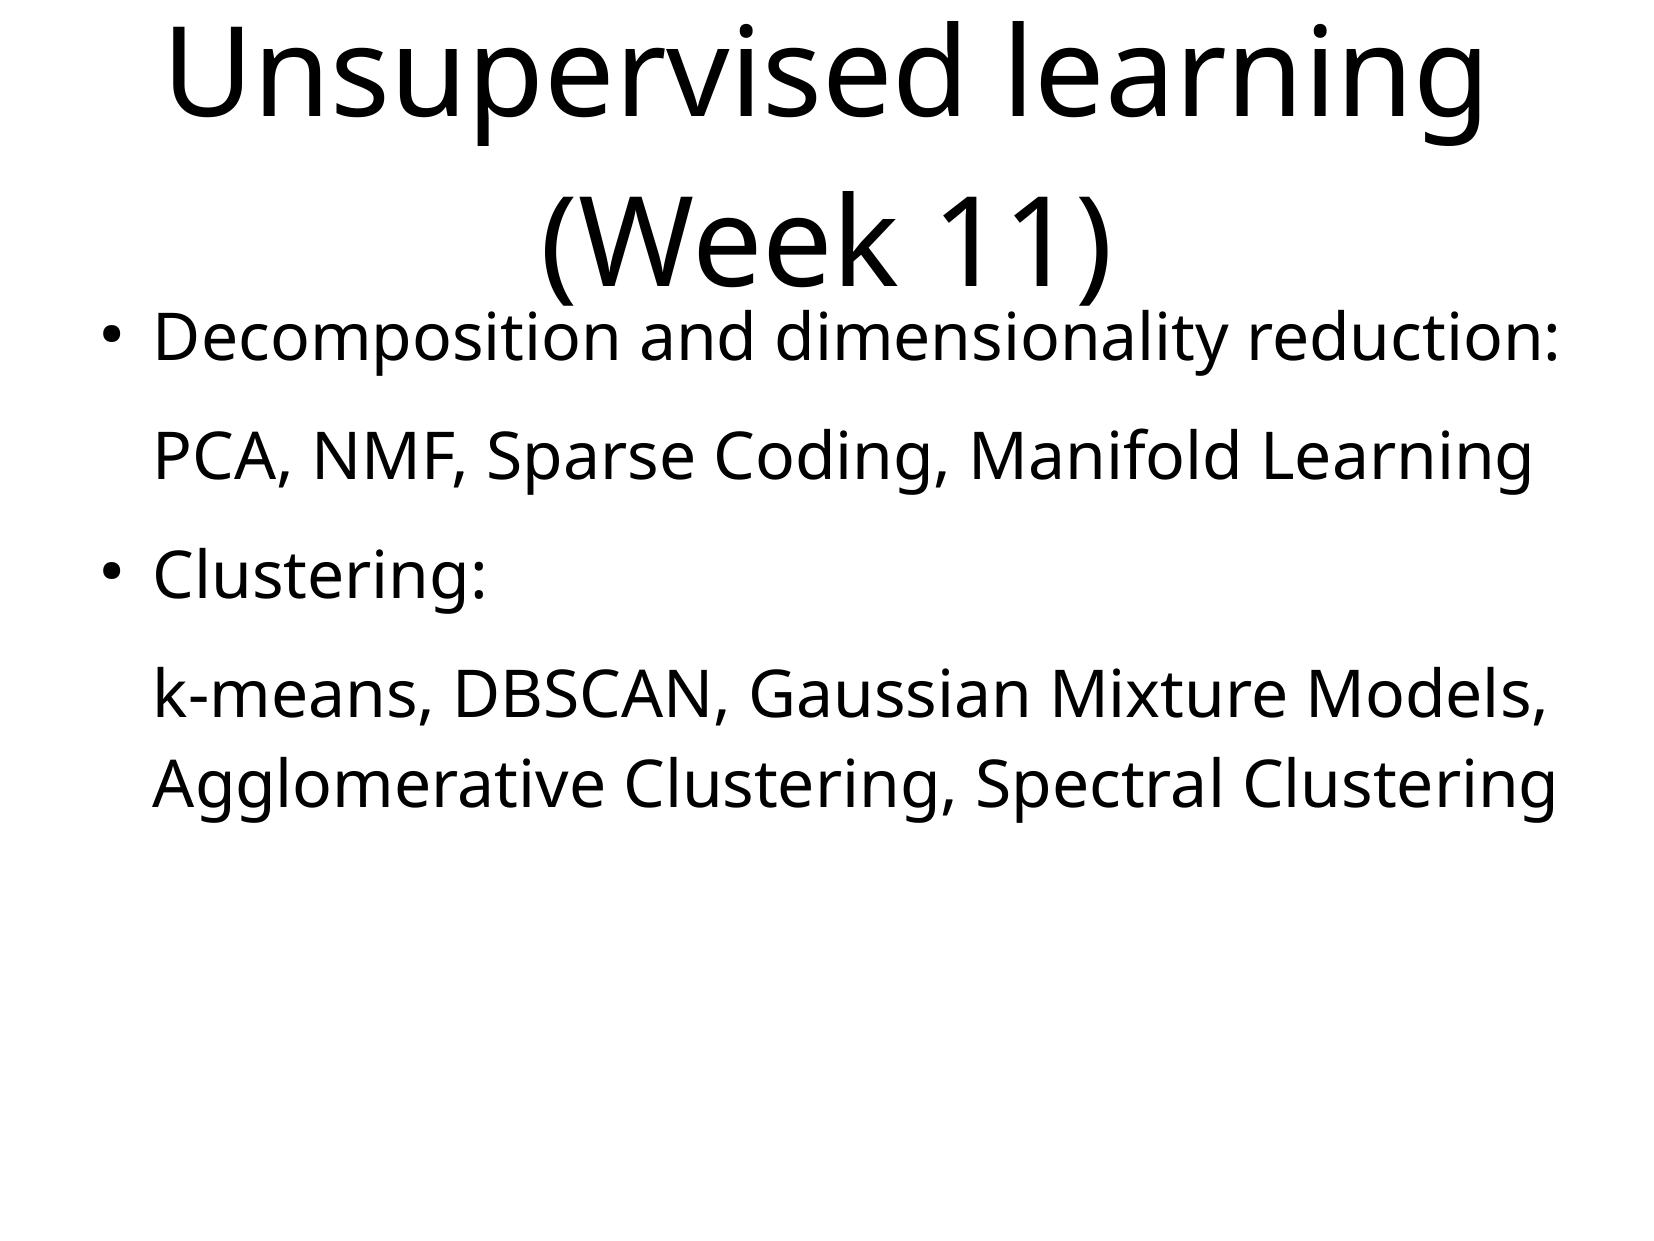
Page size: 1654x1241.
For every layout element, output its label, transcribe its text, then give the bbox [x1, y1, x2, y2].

title Unsupervised learning (Week 11) [82, 27, 1571, 279]
list Decomposition and dimensionality reduction: PCA, NMF, Sparse Coding, Manifold Learning Clustering: k-means, DBSCAN, Gaussian Mixture Models, Agglomerative Clustering, Spectral Clustering [82, 290, 1571, 1010]
